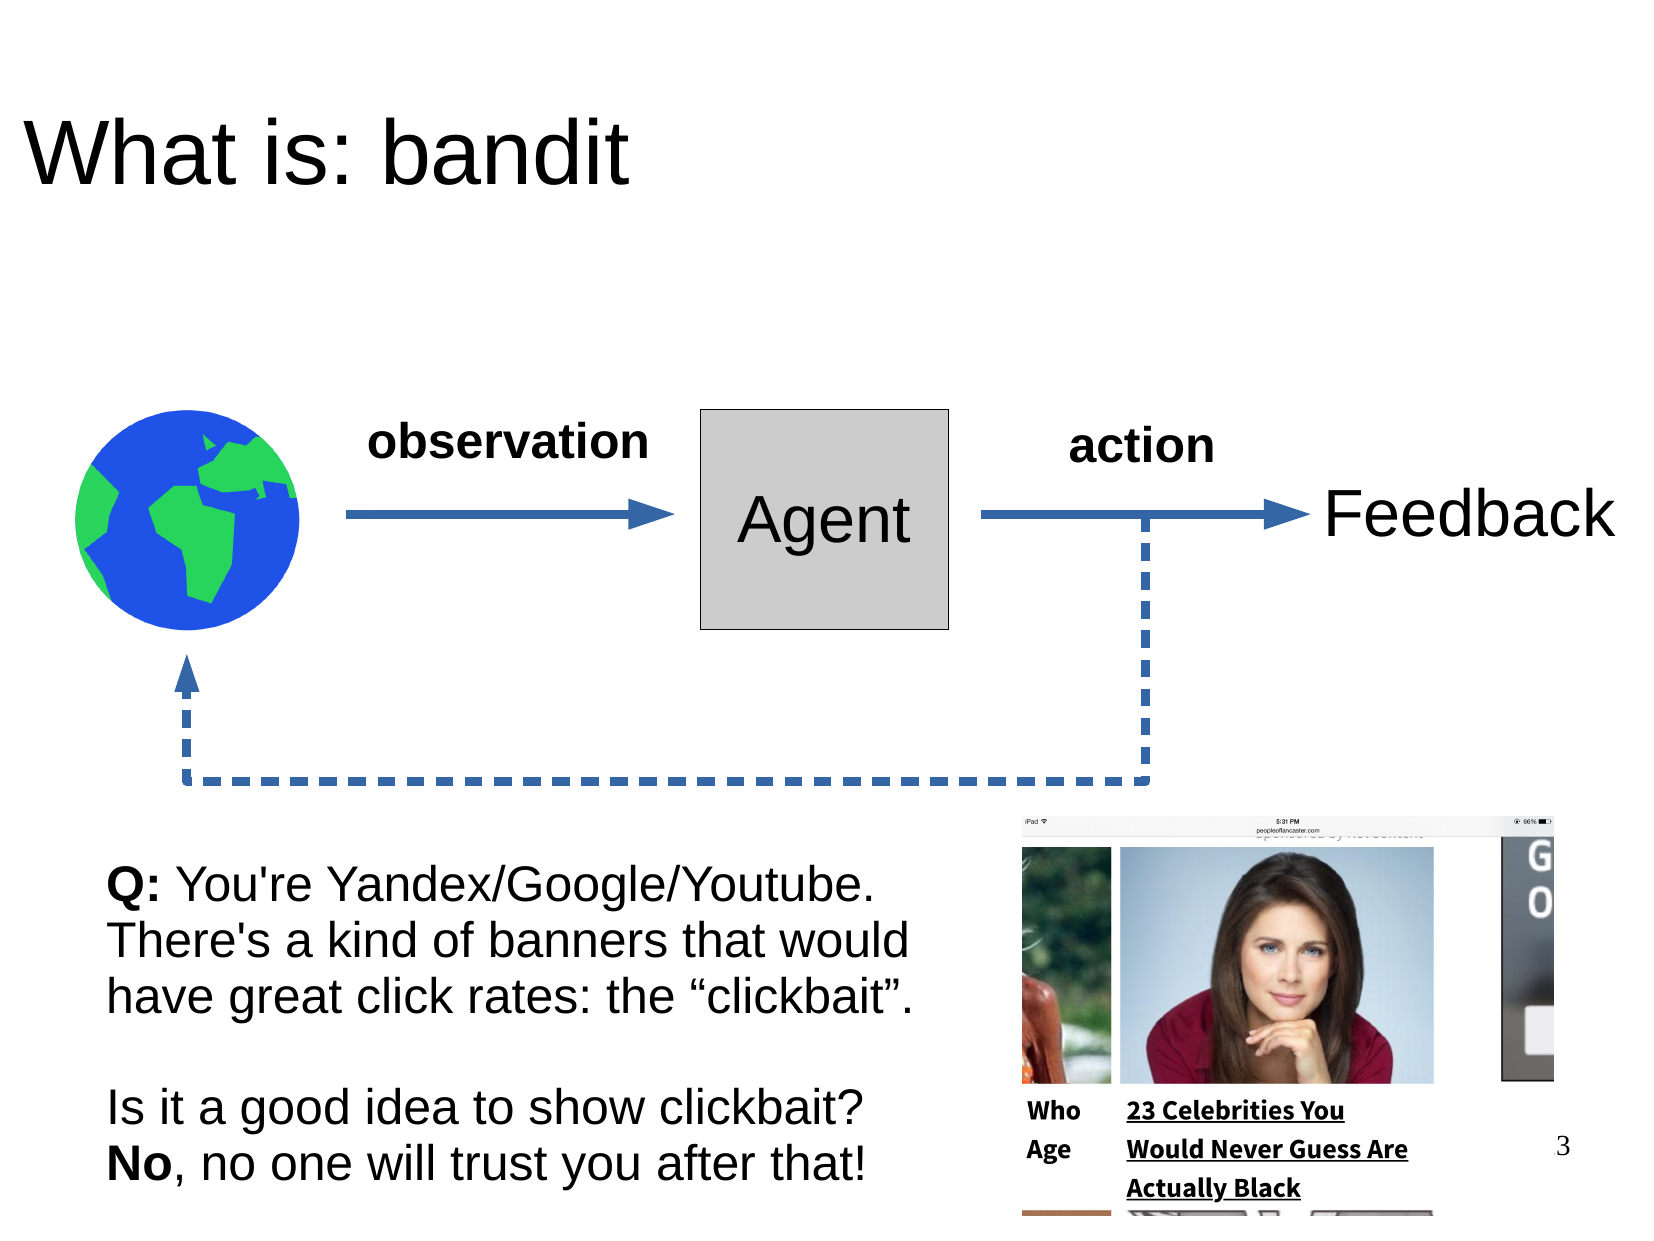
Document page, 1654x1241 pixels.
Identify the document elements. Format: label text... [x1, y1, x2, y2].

picture [4, 385, 370, 655]
text_box Agent [700, 409, 949, 630]
text_box action [1053, 409, 1231, 481]
picture [1022, 816, 1554, 1216]
text_box observation [352, 406, 666, 478]
title What is: bandit [23, 49, 1512, 257]
text_box Feedback [1259, 468, 1654, 559]
list [36, 781, 1336, 1241]
